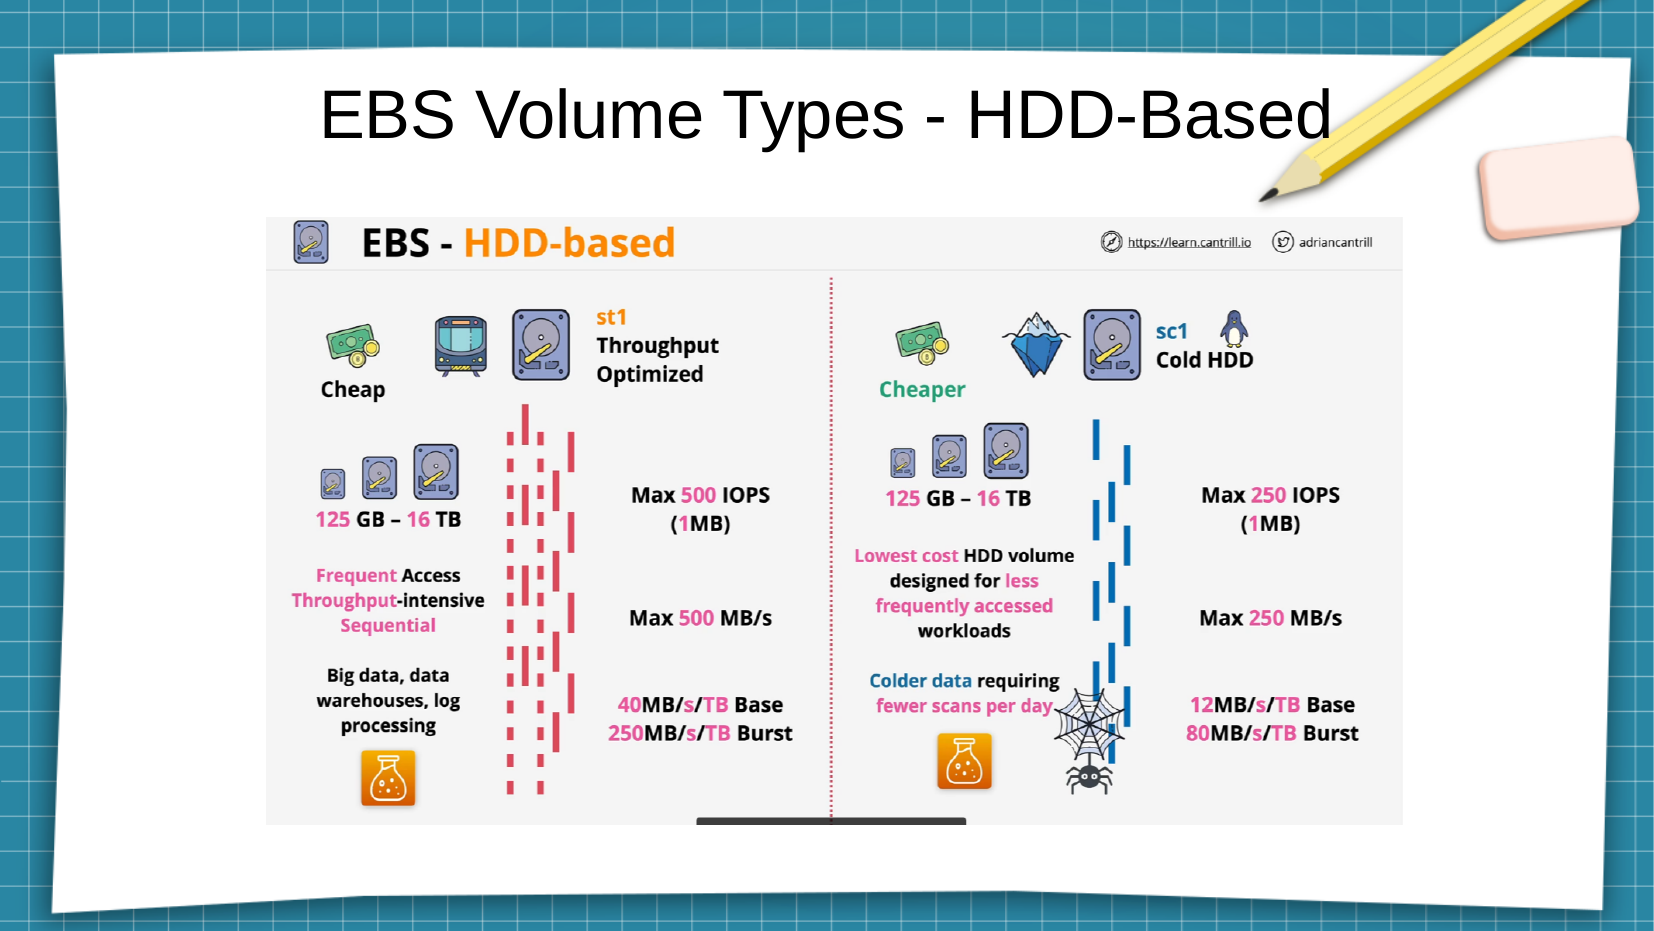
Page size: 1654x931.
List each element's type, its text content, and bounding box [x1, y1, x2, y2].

picture [0, 0, 1654, 931]
title EBS Volume Types - HDD-Based [82, 37, 1571, 193]
